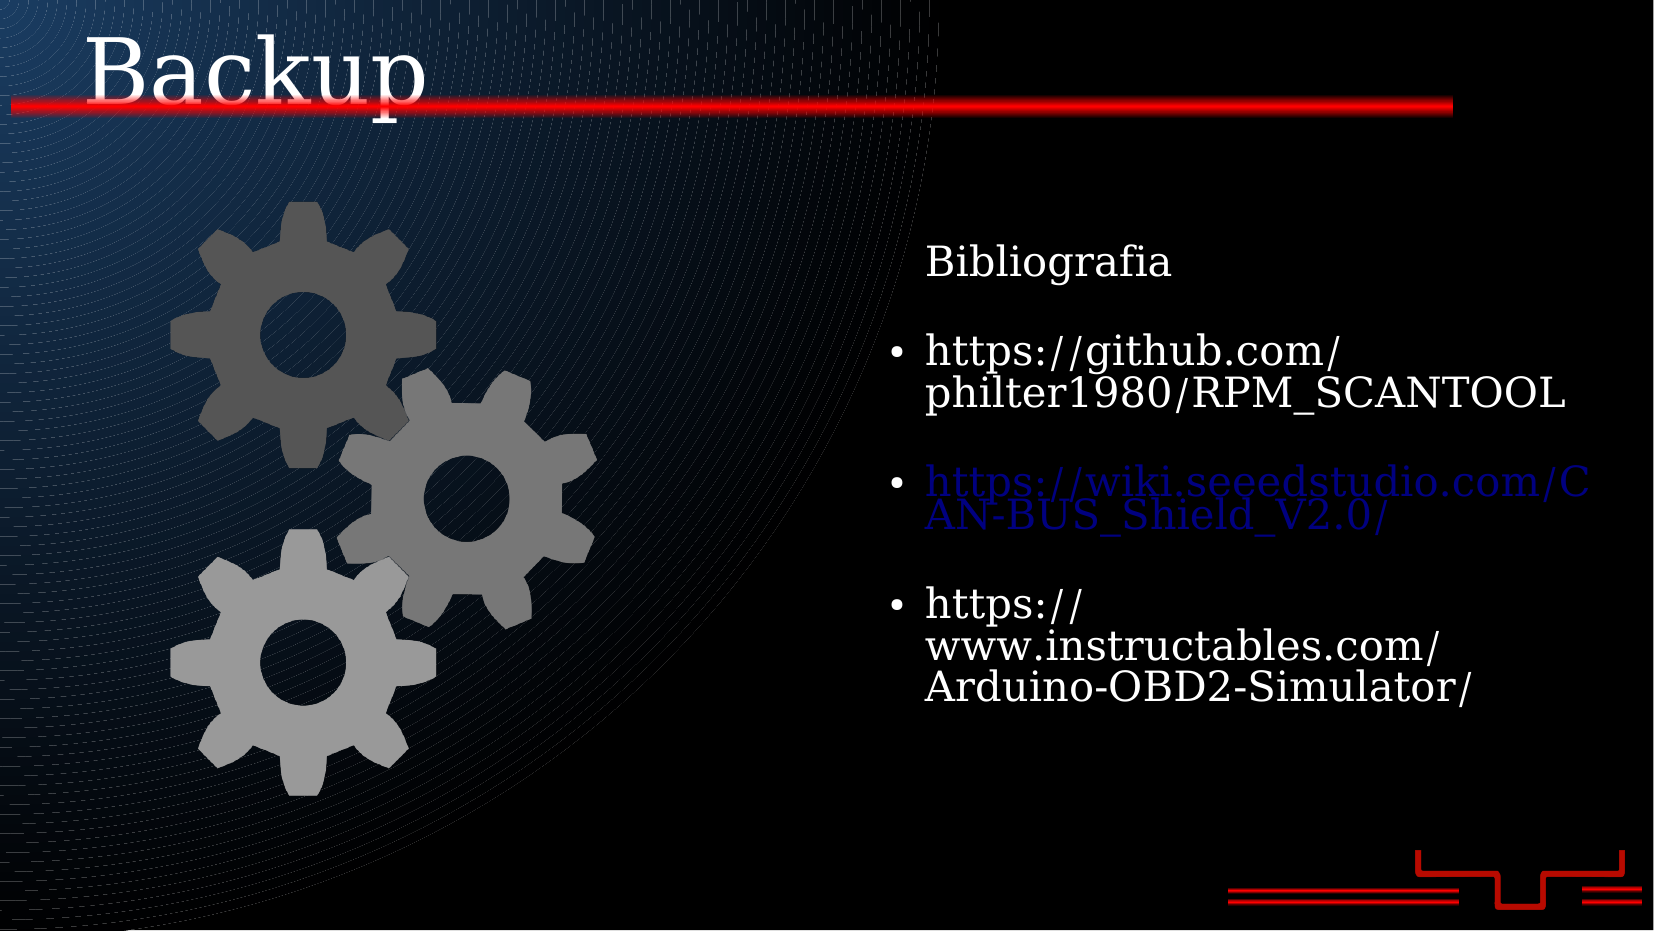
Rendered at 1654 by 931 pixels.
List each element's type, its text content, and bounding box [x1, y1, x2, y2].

text_box [11, 94, 1453, 119]
text_box [1582, 898, 1642, 906]
title Backup [82, 31, 1571, 124]
text_box [1228, 887, 1459, 894]
picture [169, 200, 638, 797]
picture [1415, 850, 1625, 910]
text_box [1582, 885, 1642, 893]
text_box [1228, 898, 1459, 906]
text_box Bibliografia https://github.com/philter1980/RPM_SCANTOOL https://wiki.seeedstudio.com/CAN-BUS_Shield_V2.0/ https://www.instructables.com/Arduino-OBD2-Simulator/ [874, 236, 1619, 686]
